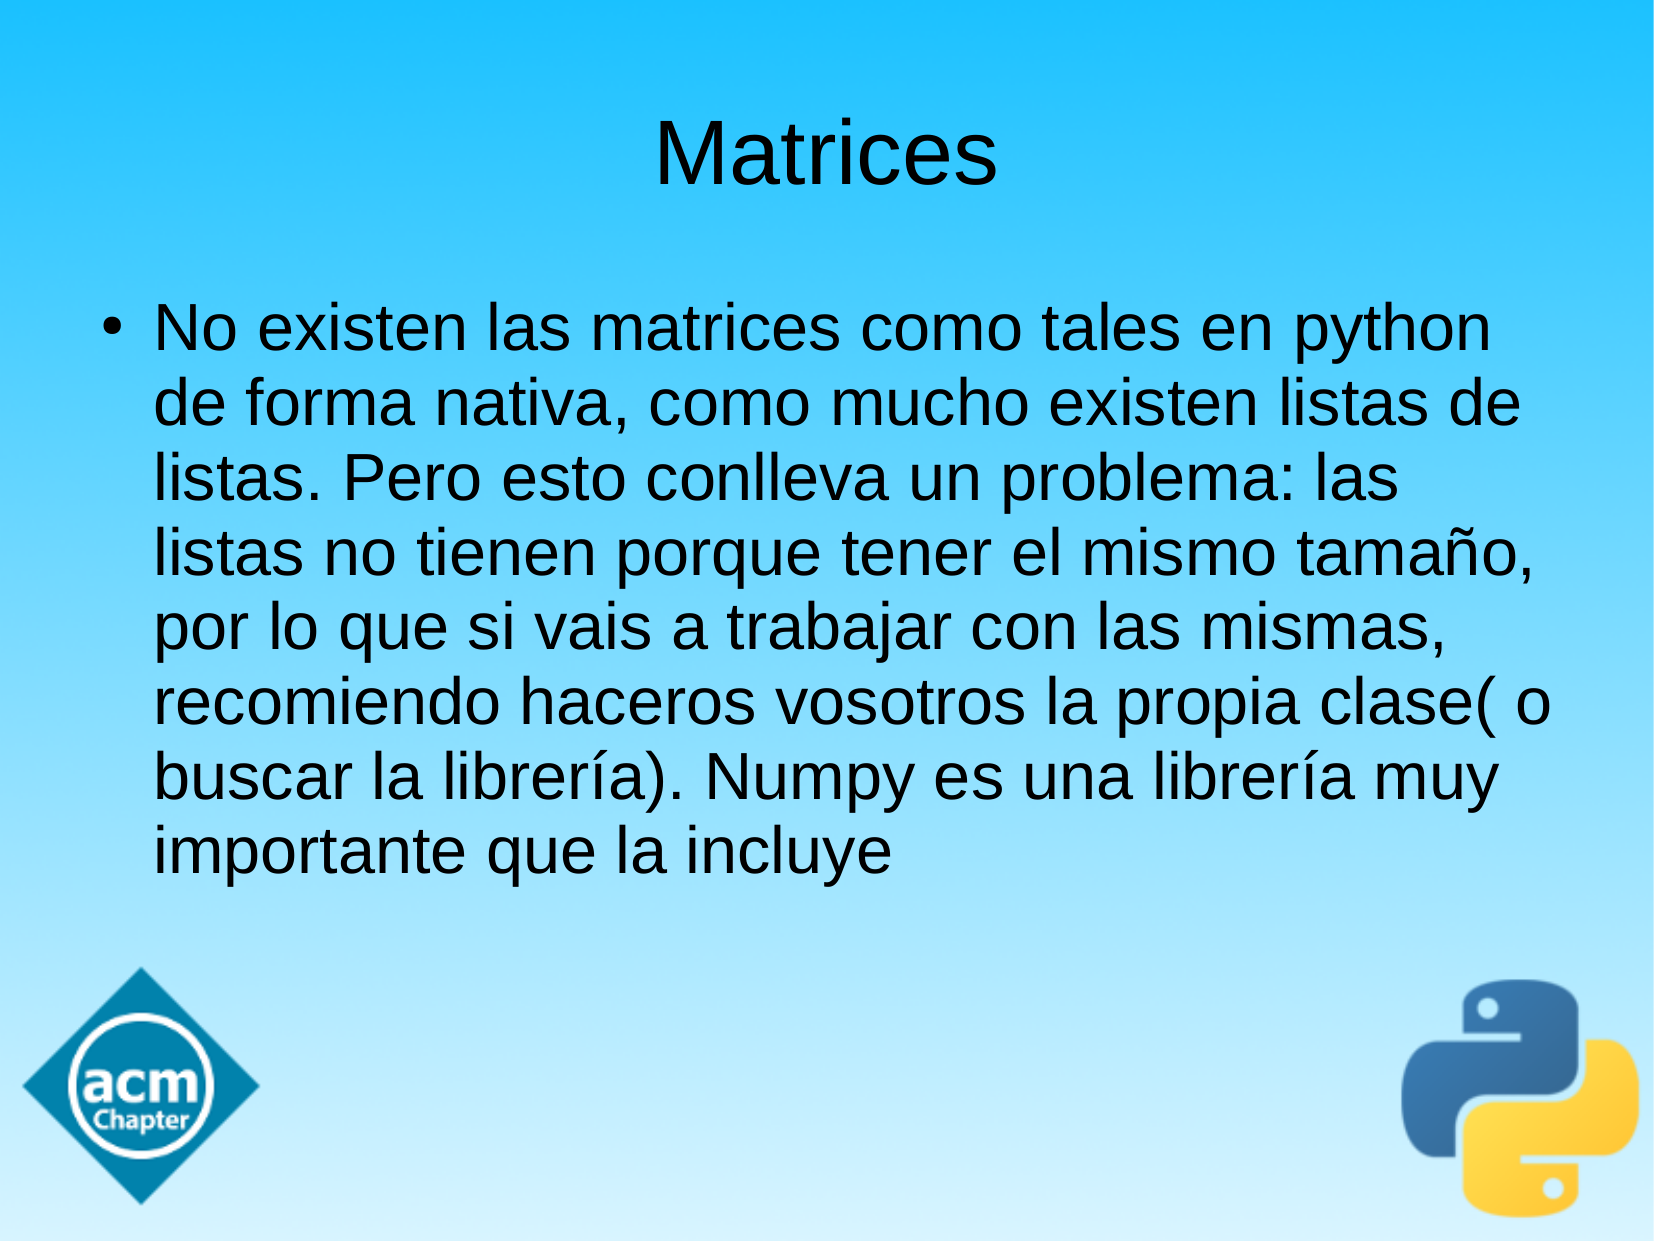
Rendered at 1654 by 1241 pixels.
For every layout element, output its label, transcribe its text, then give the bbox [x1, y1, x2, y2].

picture [0, 0, 1654, 1241]
title Matrices [82, 49, 1571, 257]
list No existen las matrices como tales en python de forma nativa, como mucho existen listas de listas. Pero esto conlleva un problema: las listas no tienen porque tener el mismo tamaño, por lo que si vais a trabajar con las mismas, recomiendo haceros vosotros la propia clase( o buscar la librería). Numpy es una librería muy importante que la incluye [82, 290, 1571, 1010]
